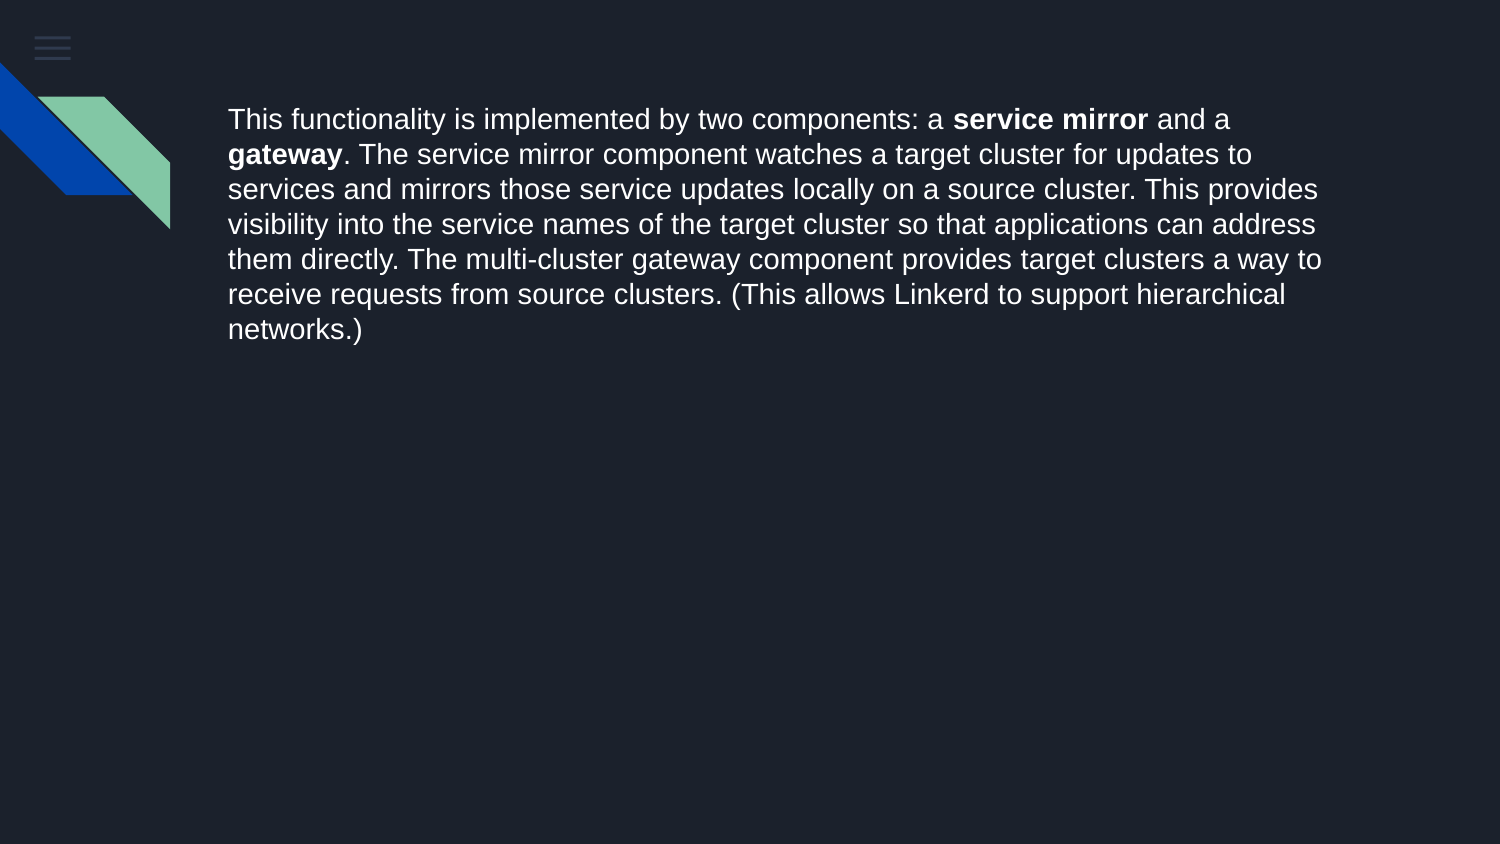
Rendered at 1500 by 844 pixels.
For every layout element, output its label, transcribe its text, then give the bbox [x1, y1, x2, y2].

title This functionality is implemented by two components: a service mirror and a gateway. The service mirror component watches a target cluster for updates to services and mirrors those service updates locally on a source cluster. This provides visibility into the service names of the target cluster so that applications can address them directly. The multi-cluster gateway component provides target clusters a way to receive requests from source clusters. (This allows Linkerd to support hierarchical networks.) [212, 85, 1368, 342]
